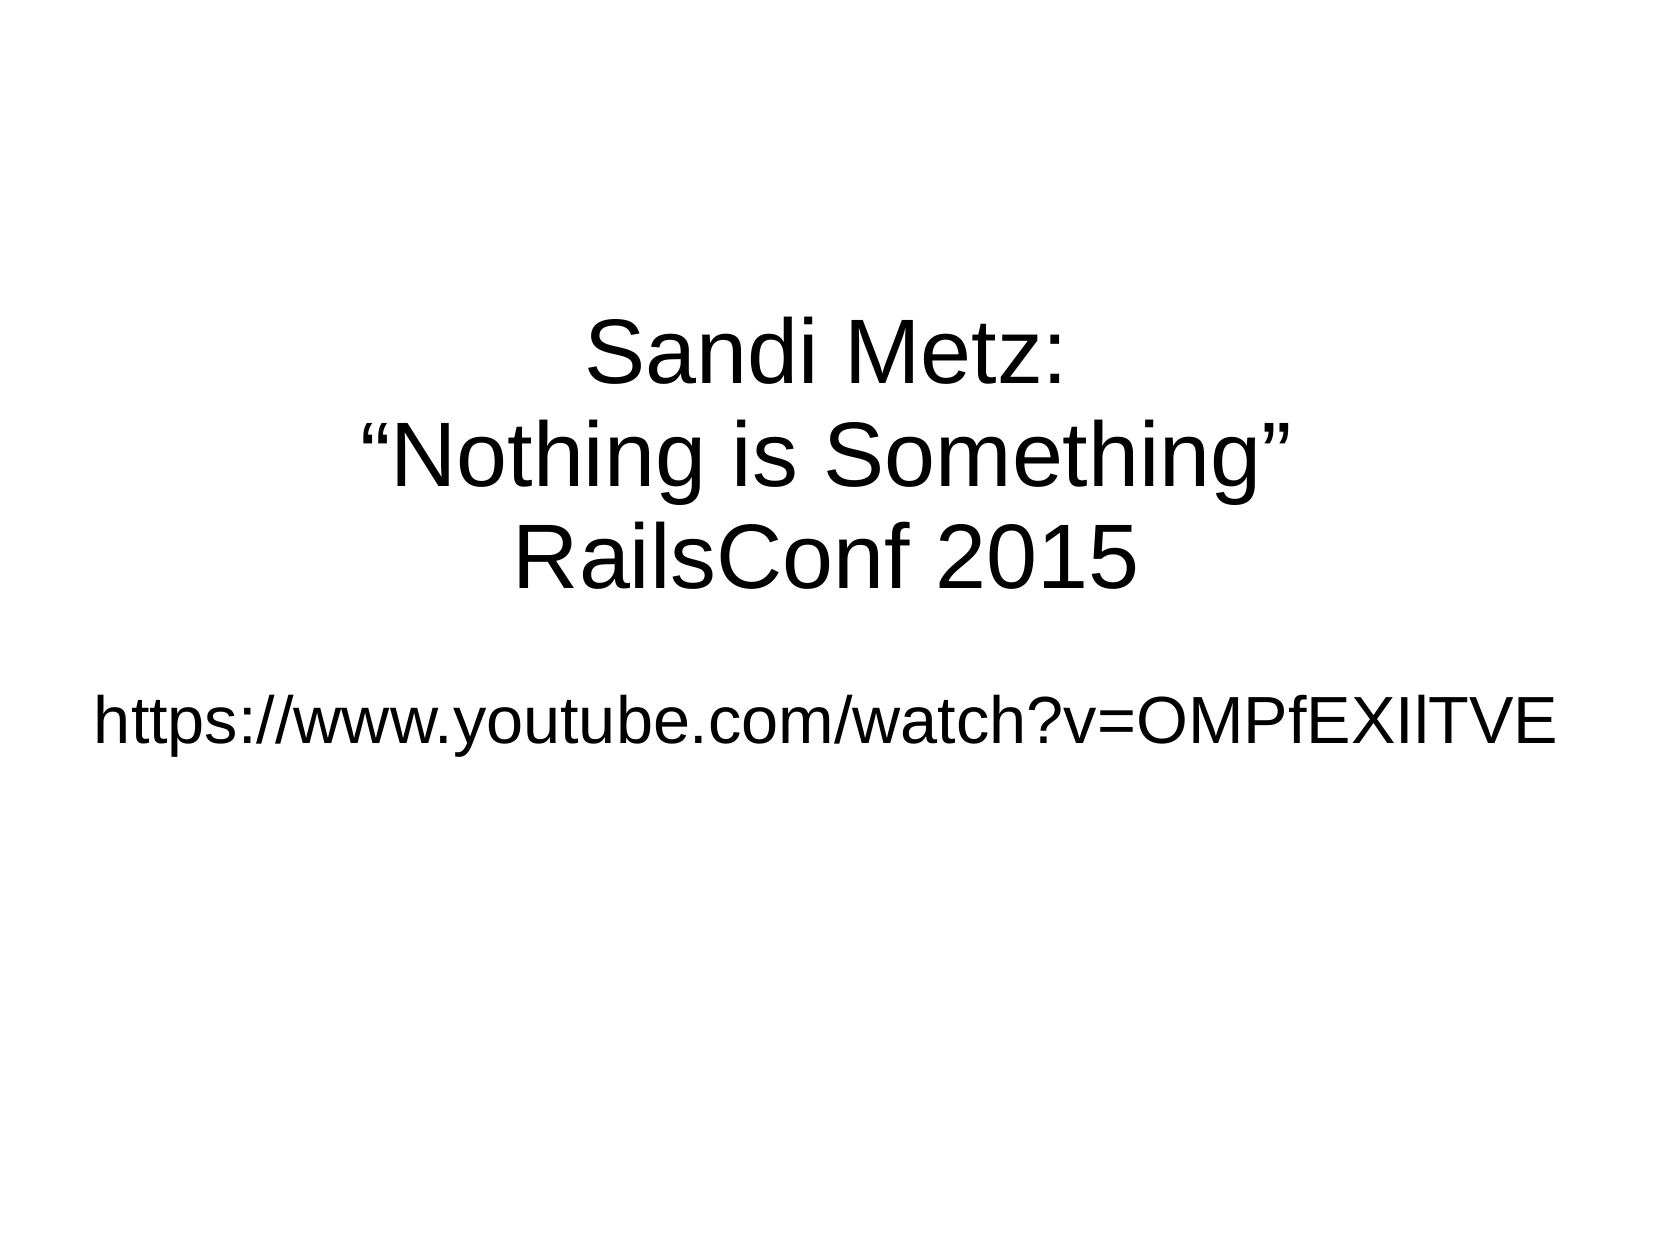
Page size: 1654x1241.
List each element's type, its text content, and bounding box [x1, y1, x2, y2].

subtitle Sandi Metz: “Nothing is Something” RailsConf 2015 https://www.youtube.com/watch?v=OMPfEXIlTVE [82, 49, 1571, 1010]
